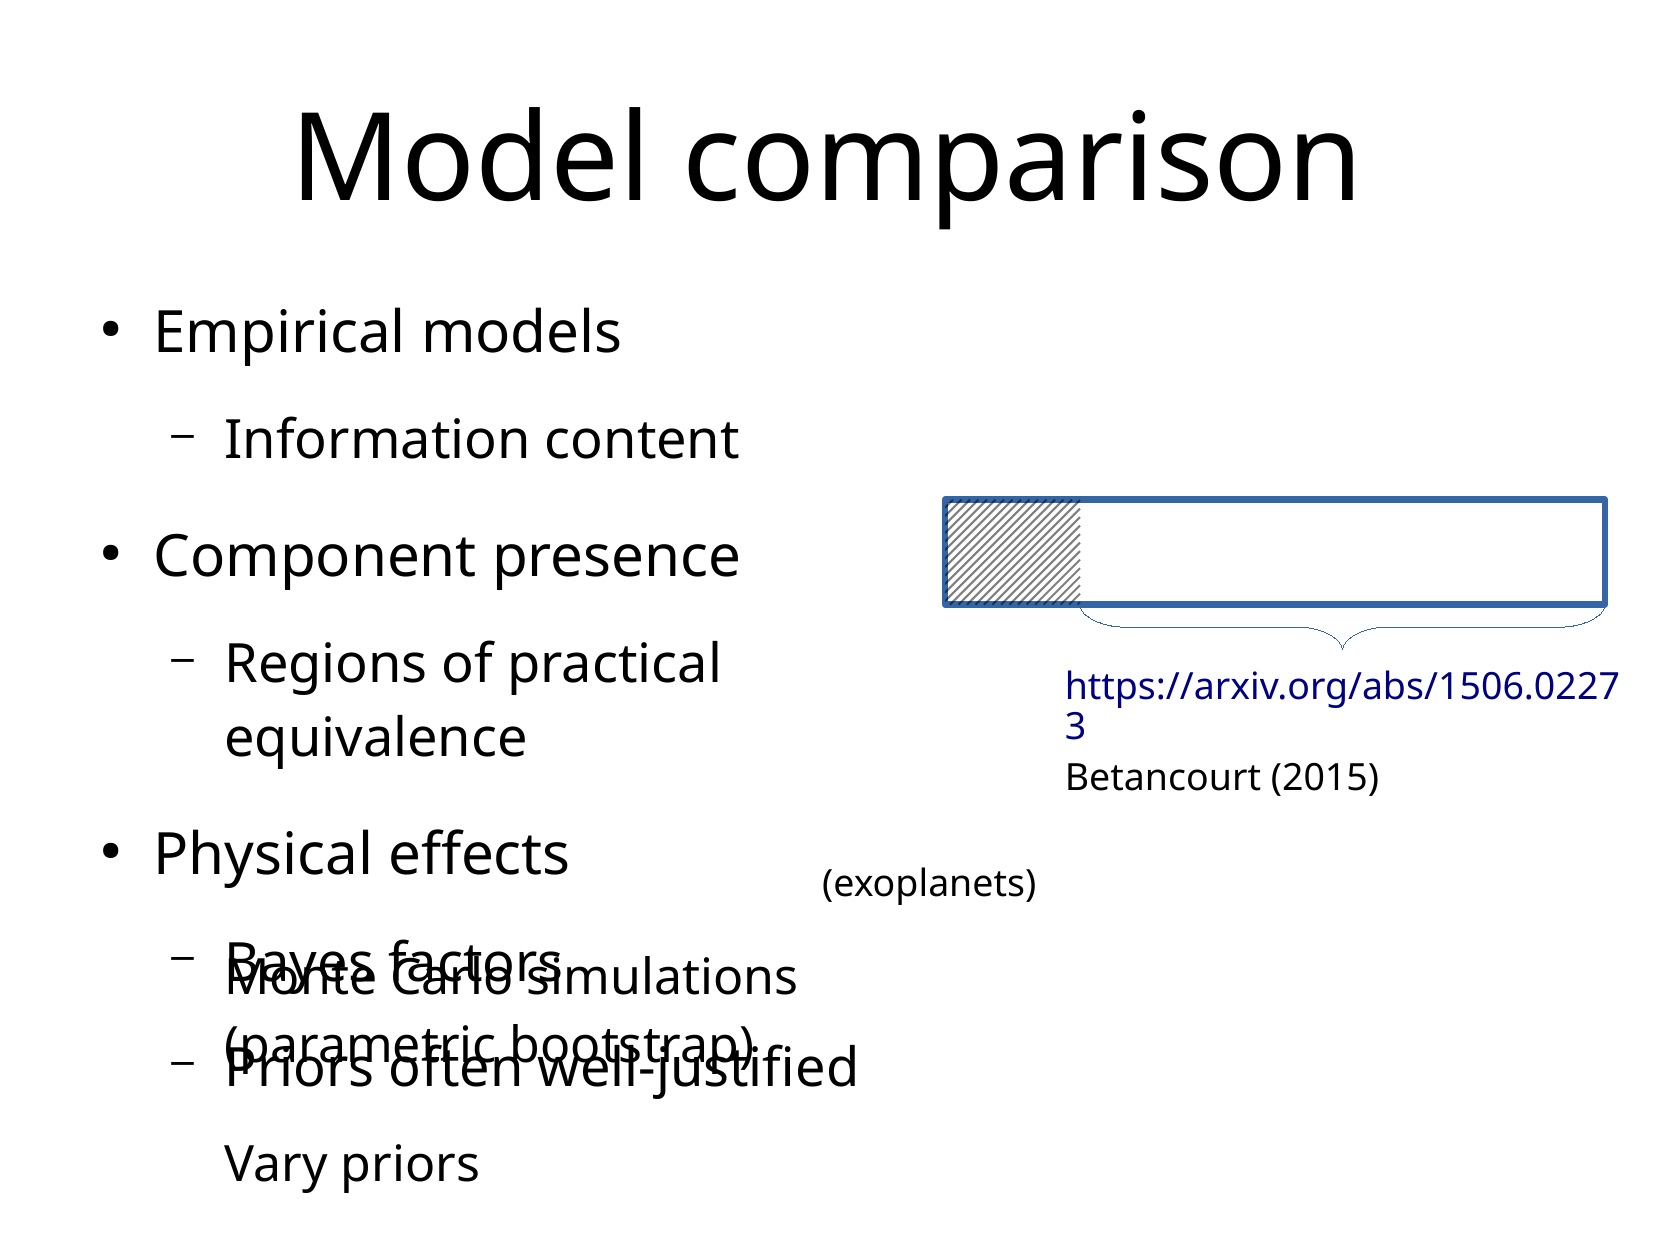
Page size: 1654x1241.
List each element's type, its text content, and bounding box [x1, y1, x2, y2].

text_box [945, 499, 1081, 605]
text_box Monte Carlo simulations (parametric bootstrap) Vary priors Zwicky’s morphological analysis + Bayesian inference [210, 933, 1576, 1241]
text_box https://arxiv.org/abs/1506.02273 Betancourt (2015) [1050, 651, 1651, 752]
text_box (exoplanets) [807, 848, 1153, 906]
list Empirical models Information content Component presence Regions of practical equivalence Physical effects Bayes factors Priors often well-justified [82, 290, 946, 1201]
title Model comparison [82, 49, 1571, 257]
